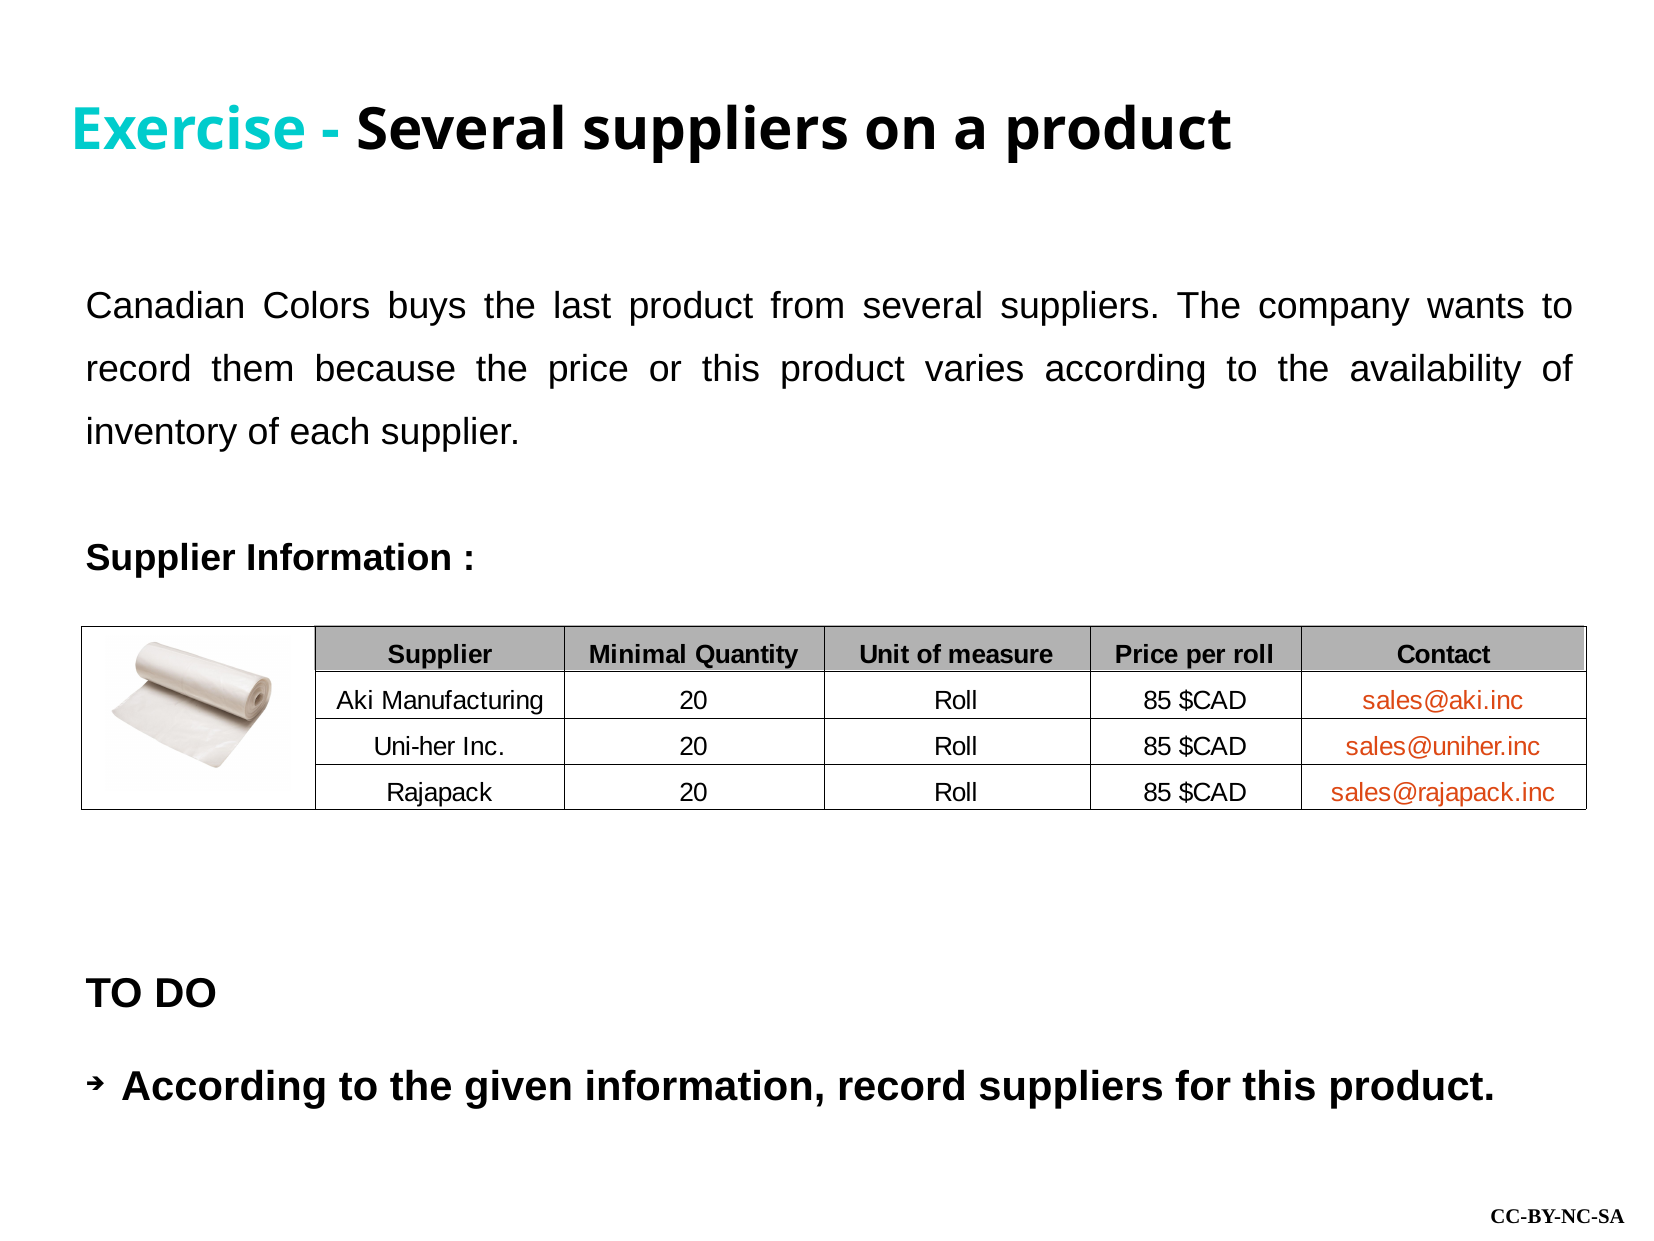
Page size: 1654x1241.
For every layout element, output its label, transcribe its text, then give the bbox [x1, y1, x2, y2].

text_box Canadian Colors buys the last product from several suppliers. The company wants to record them because the price or this product varies according to the availability of inventory of each supplier. Supplier Information : TO DO According to the given information, record suppliers for this product. [70, 256, 1589, 1241]
title Exercise - Several suppliers on a product [70, 23, 1560, 231]
picture [80, 625, 1589, 813]
